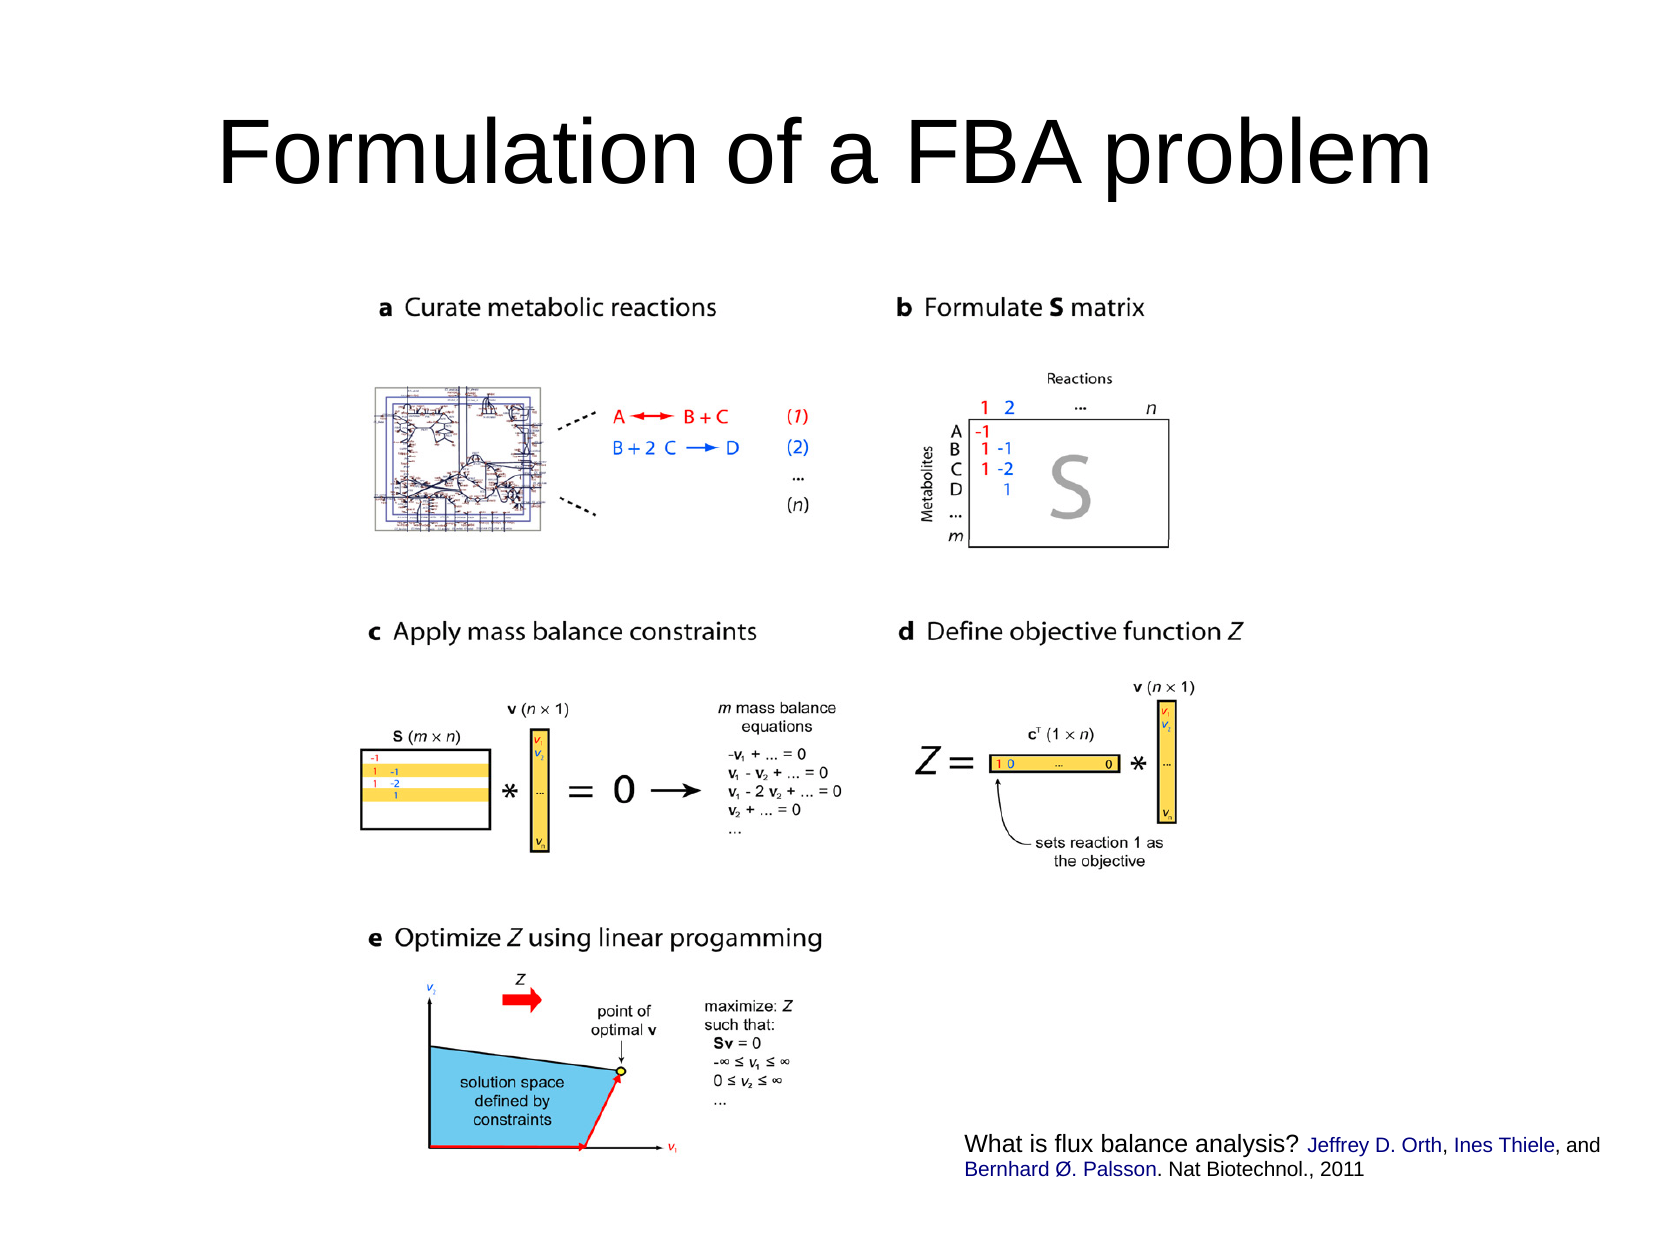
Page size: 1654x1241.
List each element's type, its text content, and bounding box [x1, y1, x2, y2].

text_box What is flux balance analysis? Jeffrey D. Orth, Ines Thiele, and Bernhard Ø. Palsson. Nat Biotechnol., 2011 [949, 1122, 1642, 1237]
picture [354, 293, 1249, 1158]
title Formulation of a FBA problem [82, 49, 1570, 256]
